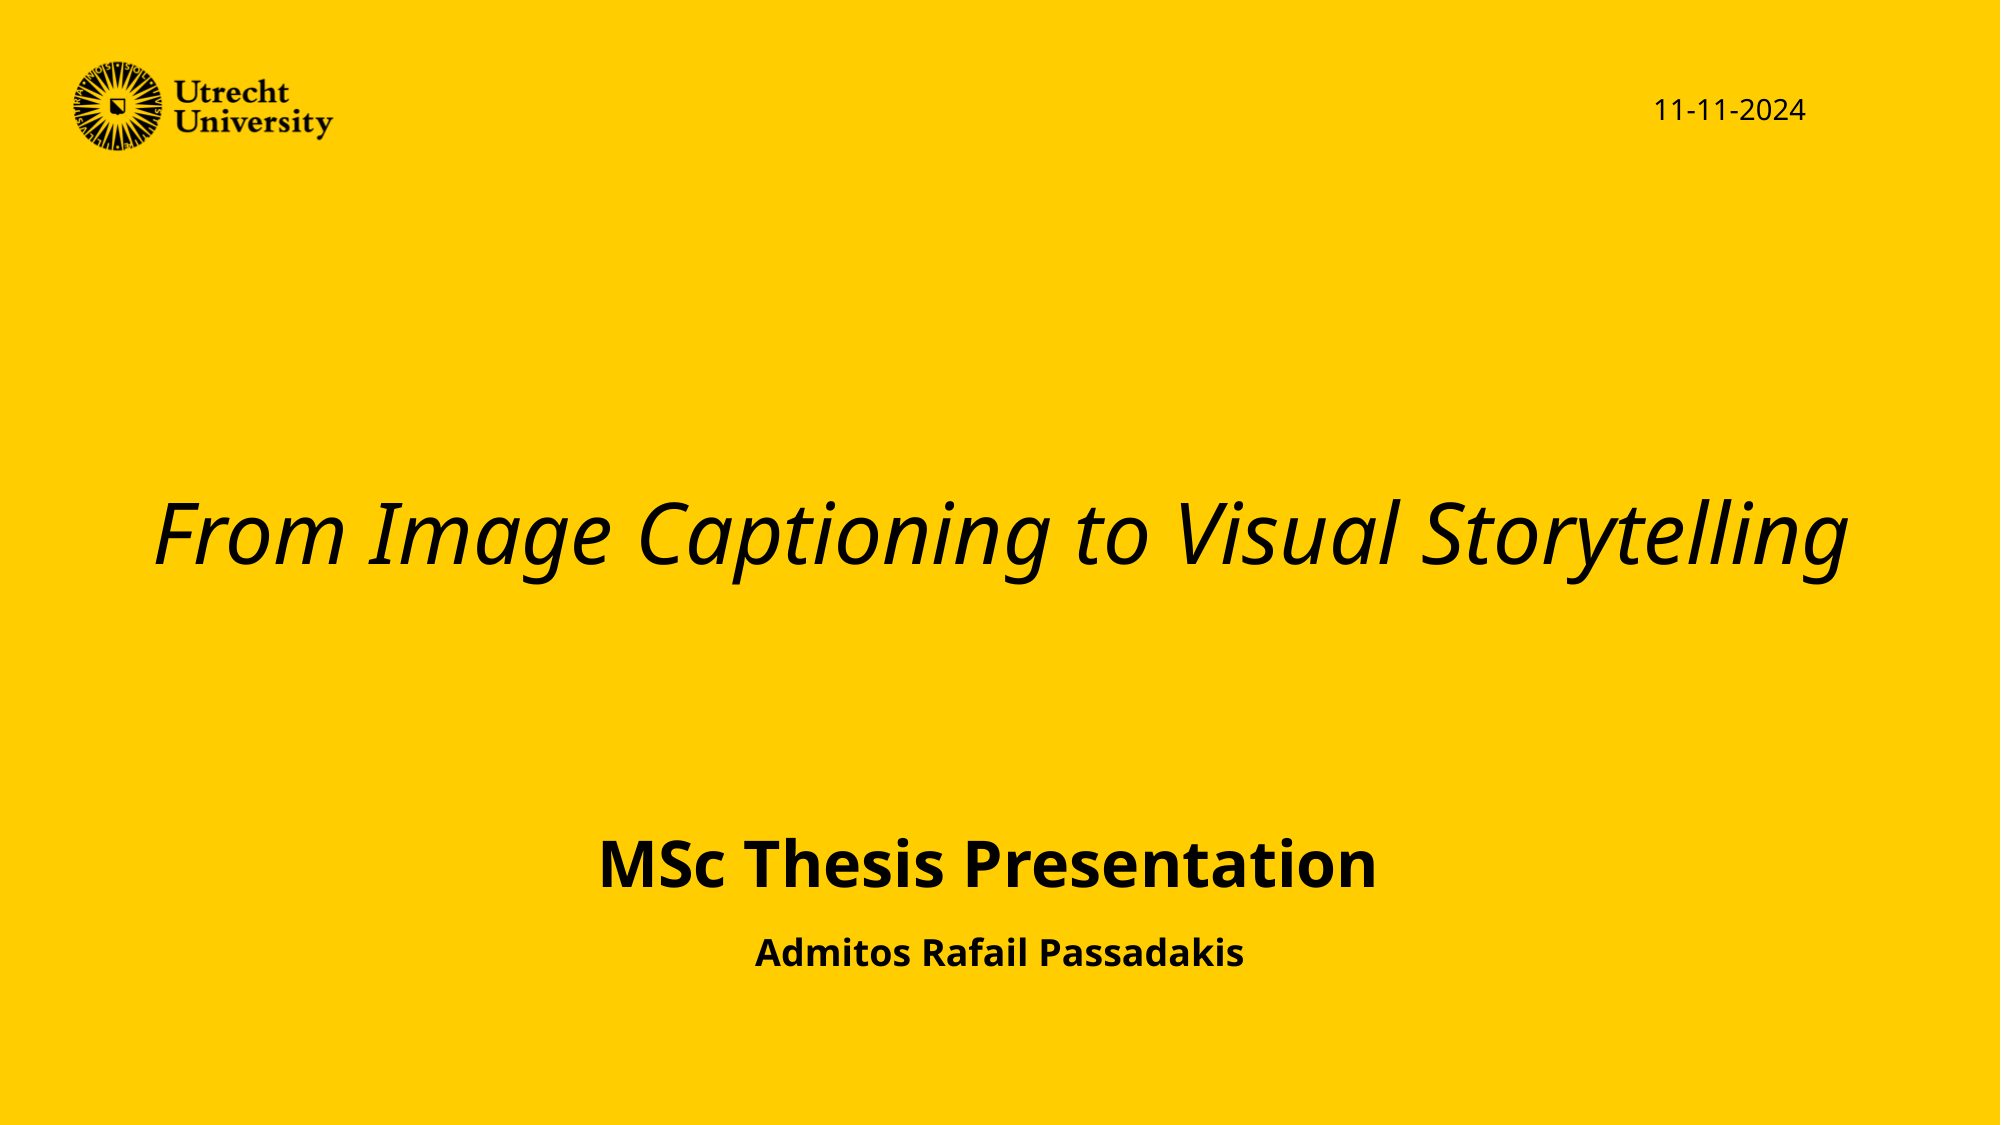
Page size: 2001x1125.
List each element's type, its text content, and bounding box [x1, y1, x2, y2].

text_box 11-11-2024 [1638, 84, 1943, 120]
title From Image Captioning to Visual Storytelling [70, 366, 1937, 694]
list MSc Thesis Presentation [574, 807, 1403, 918]
list Admitos Rafail Passadakis [586, 917, 1415, 993]
